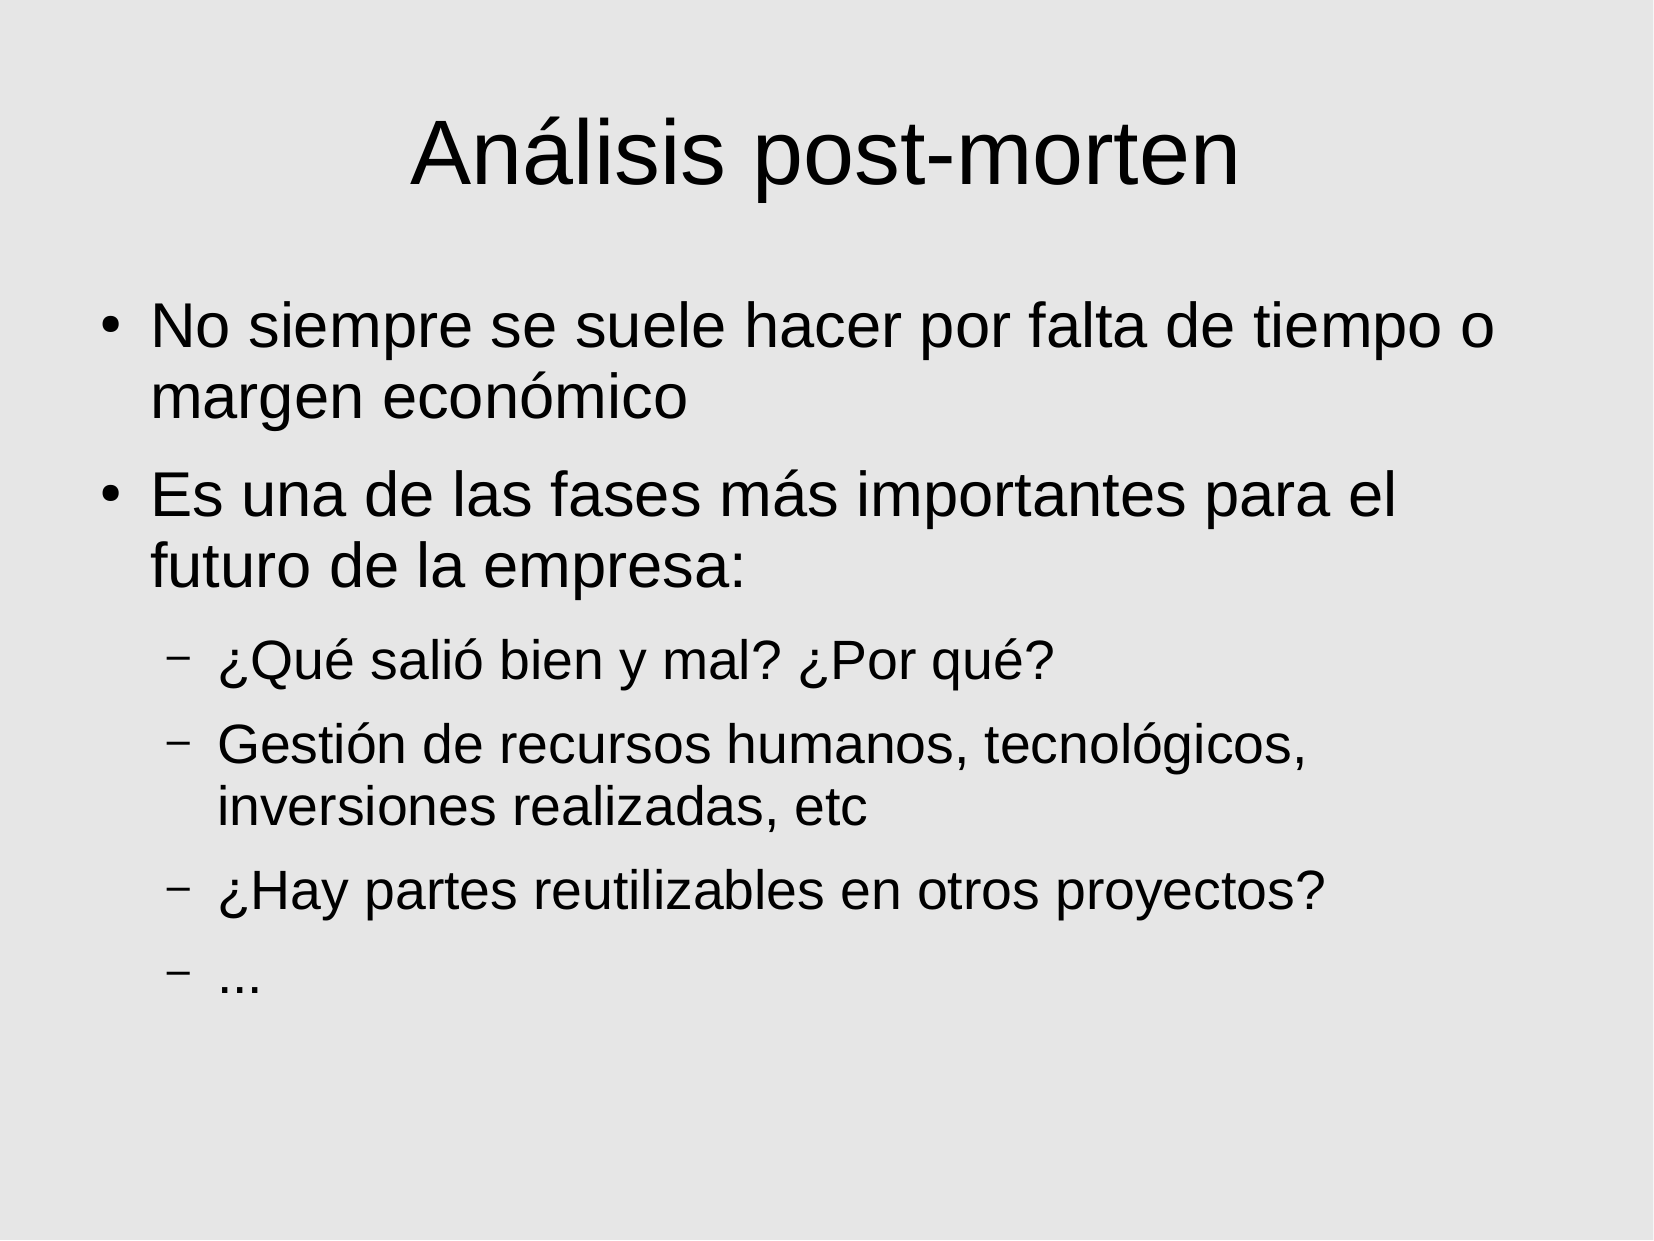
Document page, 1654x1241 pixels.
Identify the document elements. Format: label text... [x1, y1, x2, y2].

title Análisis post-morten [82, 49, 1571, 257]
list No siempre se suele hacer por falta de tiempo o margen económico Es una de las fases más importantes para el futuro de la empresa: ¿Qué salió bien y mal? ¿Por qué? Gestión de recursos humanos, tecnológicos, inversiones realizadas, etc ¿Hay partes reutilizables en otros proyectos? ... [82, 290, 1571, 1010]
